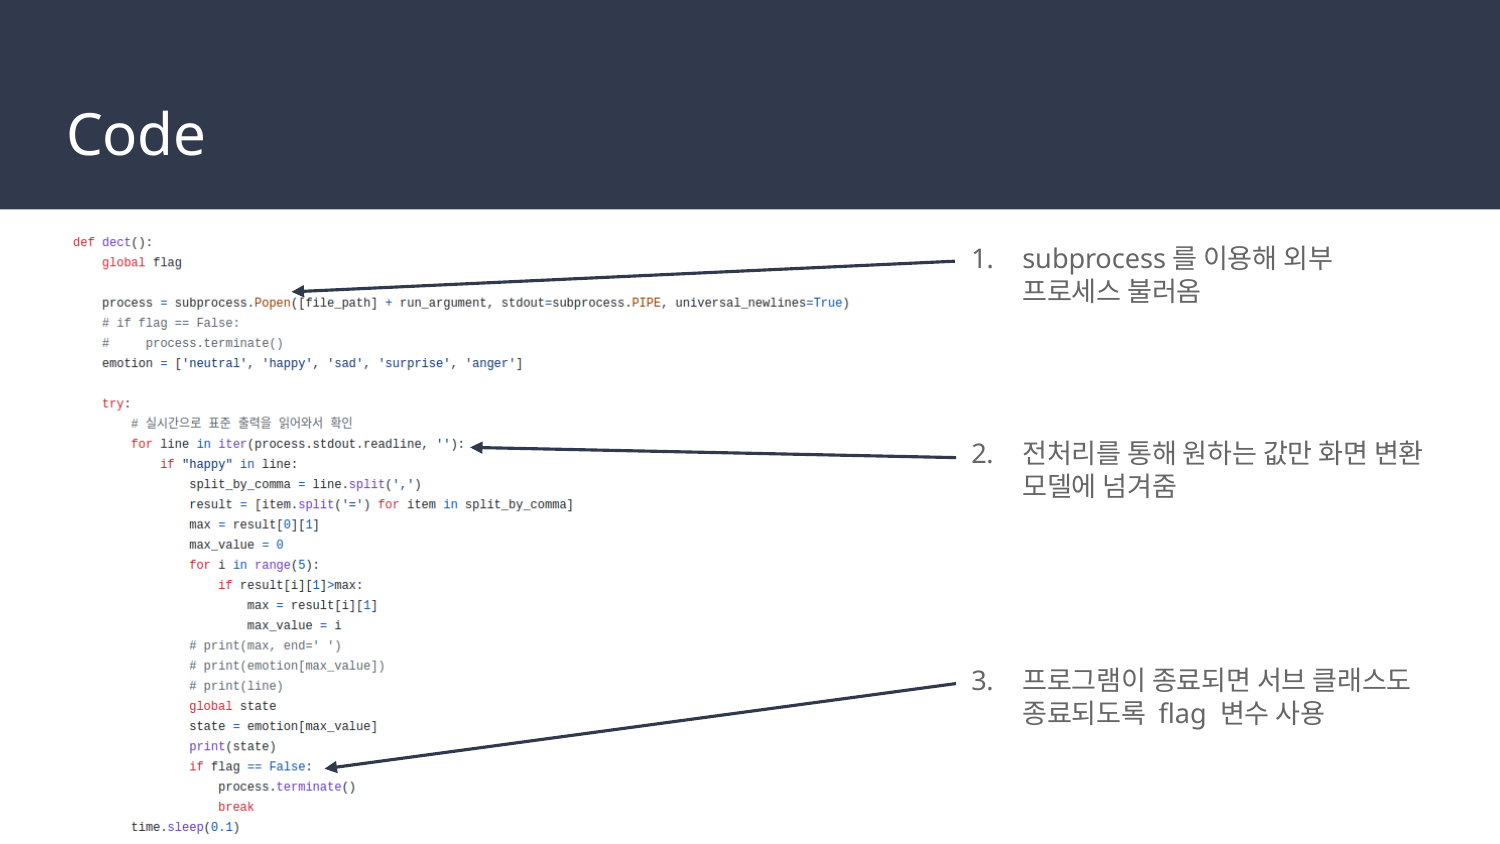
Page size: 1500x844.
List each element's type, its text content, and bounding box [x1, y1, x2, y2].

title Code [51, 82, 1449, 185]
text_box subprocess를 이용해 외부 프로세스 불러옴 전처리를 통해 원하는 값만 화면 변환 모델에 넘겨줌 프로그램이 종료되면 서브 클래스도 종료되도록 flag 변수 사용 [932, 226, 1444, 799]
picture [65, 226, 944, 836]
